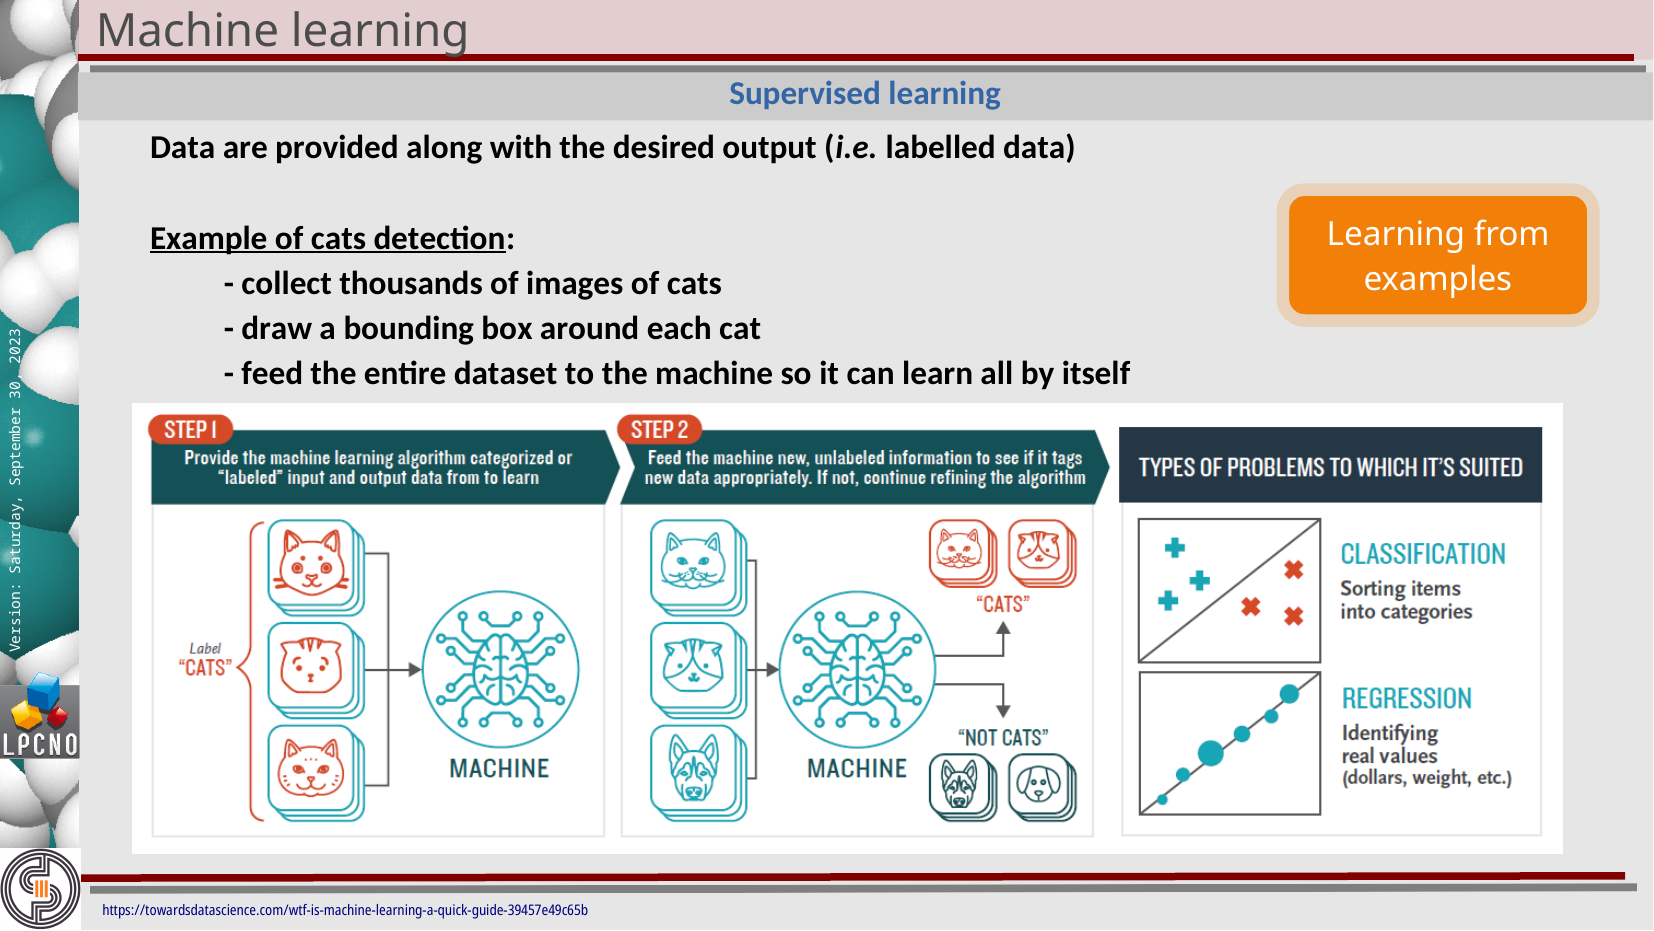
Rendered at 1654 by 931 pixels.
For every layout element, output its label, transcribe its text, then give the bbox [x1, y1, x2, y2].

text_box Supervised learning [77, 72, 1653, 121]
title Machine learning [78, 0, 1654, 58]
text_box https://towardsdatascience.com/wtf-is-machine-learning-a-quick-guide-39457e49c65b [102, 900, 649, 916]
picture [132, 403, 1563, 854]
text_box Data are provided along with the desired output (i.e. labelled data) Example of cats detection: - collect thousands of images of cats - draw a bounding box around each cat - feed the entire dataset to the machine so it can learn all by itself [150, 134, 1576, 393]
picture [0, 0, 81, 930]
text_box Learning from examples [1282, 189, 1594, 321]
